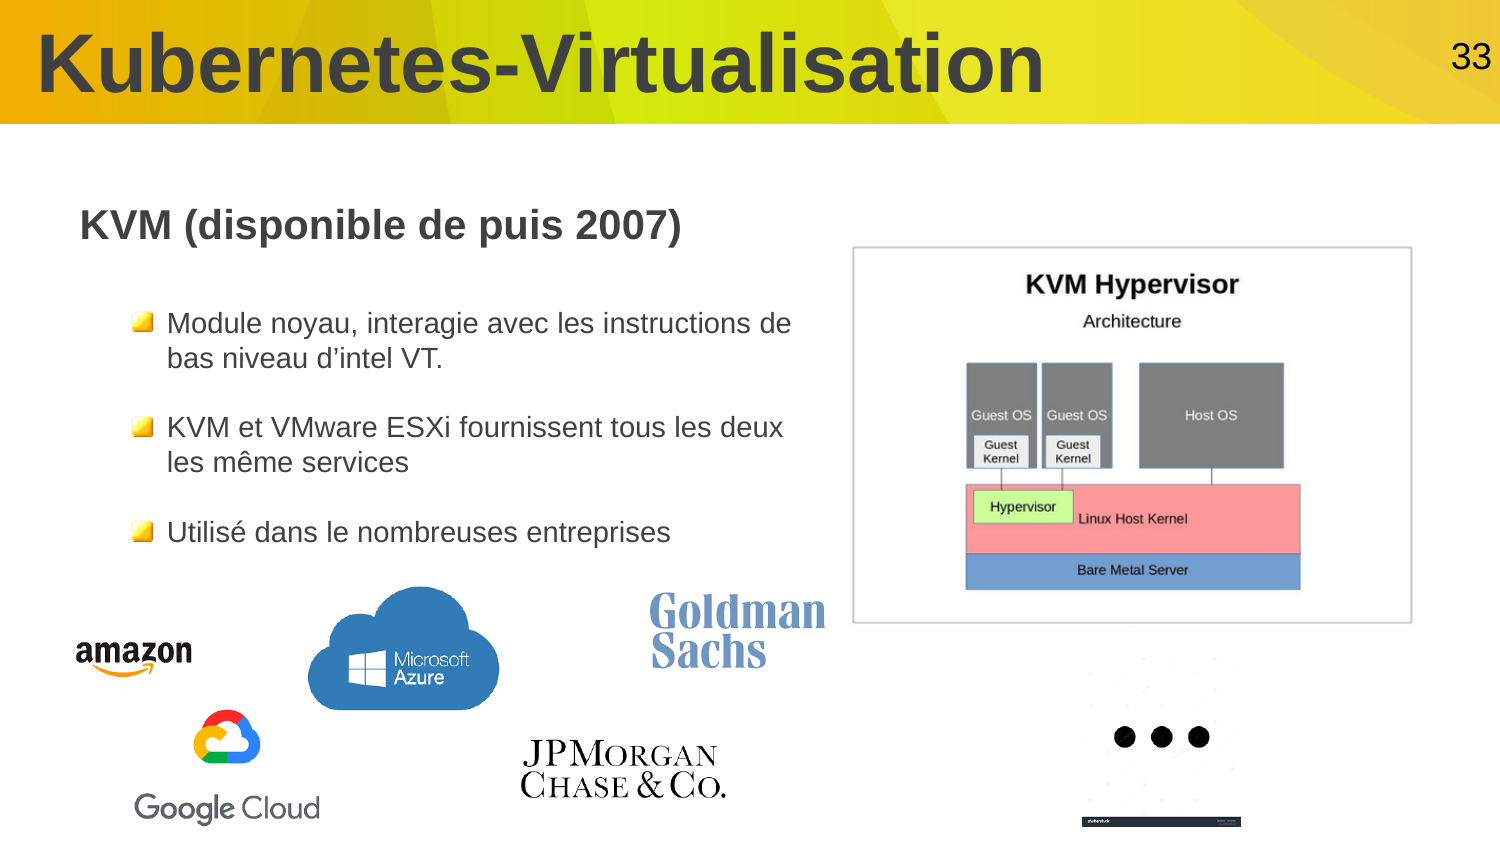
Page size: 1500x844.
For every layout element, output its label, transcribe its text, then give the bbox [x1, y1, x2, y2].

text_box Module noyau, interagie avec les instructions de bas niveau d’intel VT. KVM et VMware ESXi fournissent tous les deux les même services Utilisé dans le nombreuses entreprises [66, 296, 827, 721]
text_box Kubernetes-Virtualisation [0, 0, 1498, 130]
text_box <numéro> [1321, 35, 1493, 106]
text_box KVM (disponible de puis 2007) [64, 185, 1459, 261]
picture [0, 0, 1500, 844]
